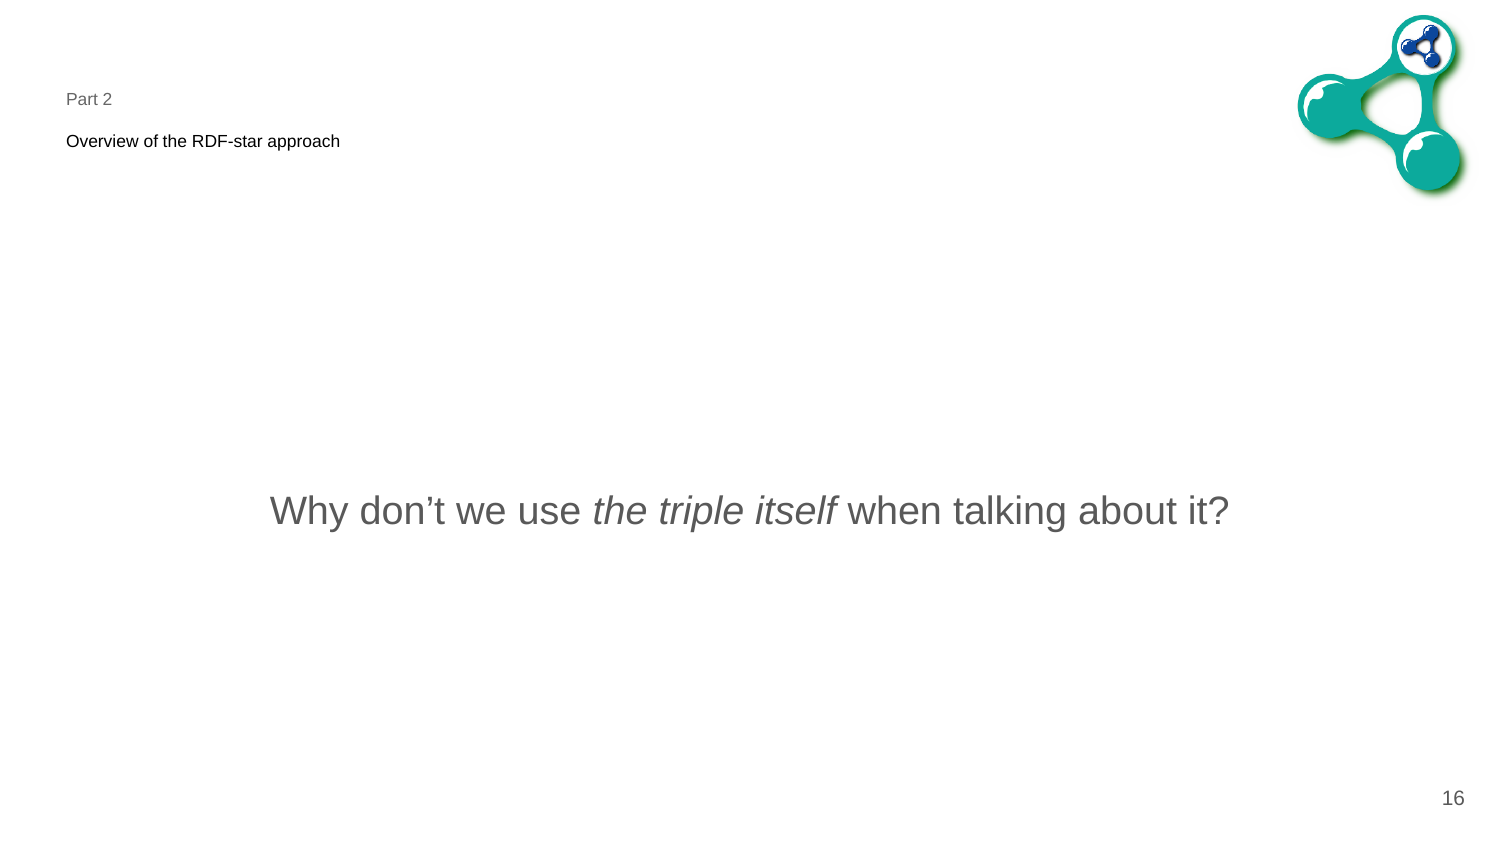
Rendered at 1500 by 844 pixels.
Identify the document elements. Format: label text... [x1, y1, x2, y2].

picture [1287, 11, 1482, 206]
slide_number <number> [1389, 764, 1480, 830]
title Part 2 Overview of the RDF-star approach [51, 72, 1287, 167]
text_box Why don’t we use the triple itself when talking about it? [237, 469, 1263, 548]
